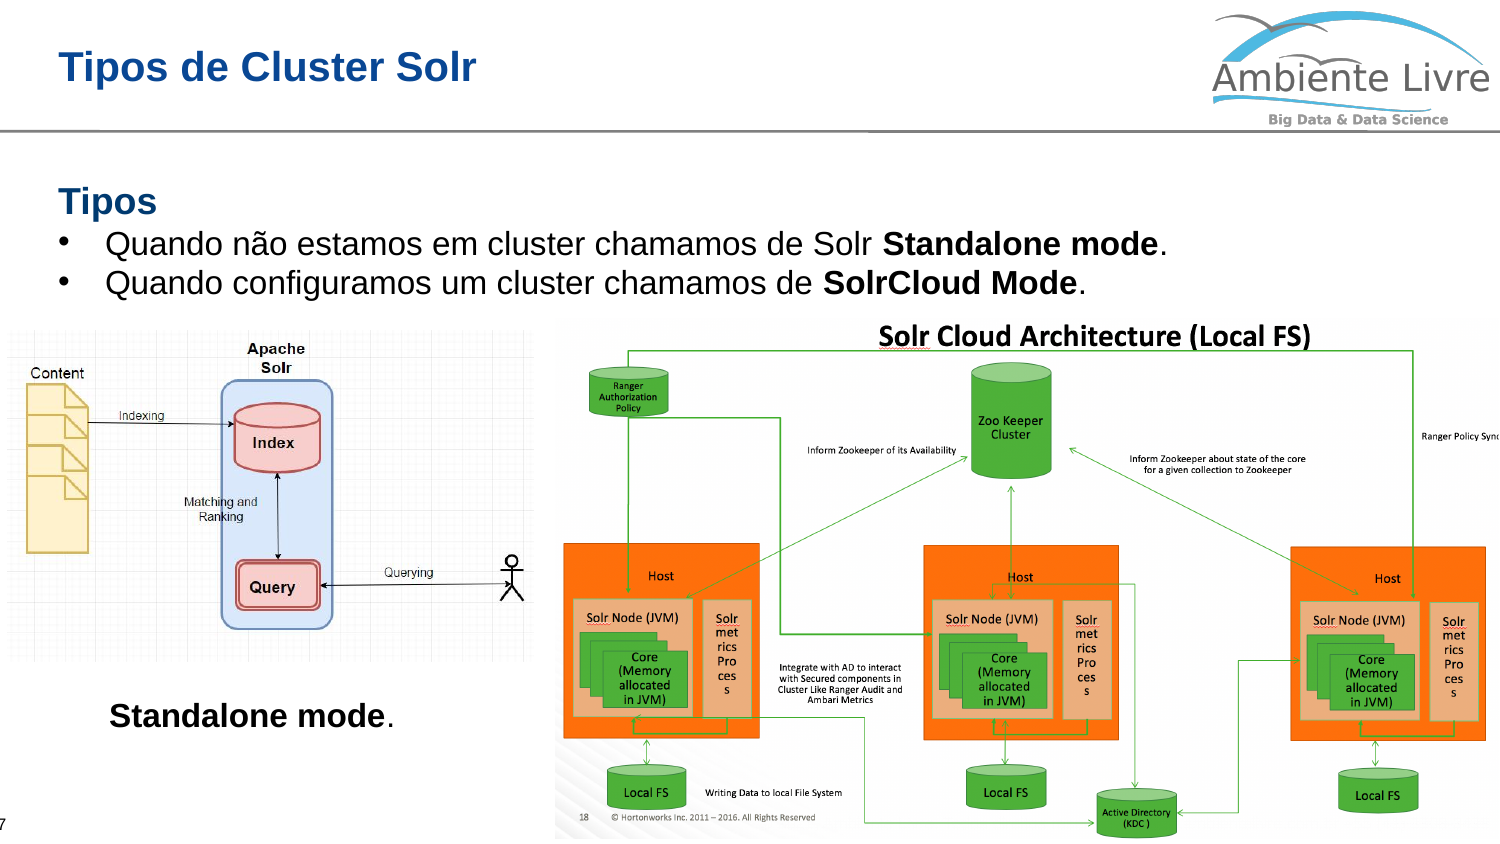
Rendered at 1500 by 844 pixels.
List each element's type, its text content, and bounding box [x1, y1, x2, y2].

picture [7, 318, 1499, 839]
text_box Standalone mode. [94, 689, 411, 742]
text_box Tipos Quando não estamos em cluster chamamos de Solr Standalone mode. Quando configuramos um cluster chamamos de SolrCloud Mode. [43, 169, 1453, 309]
title Tipos de Cluster Solr [43, 8, 1127, 129]
picture [1212, 11, 1489, 127]
